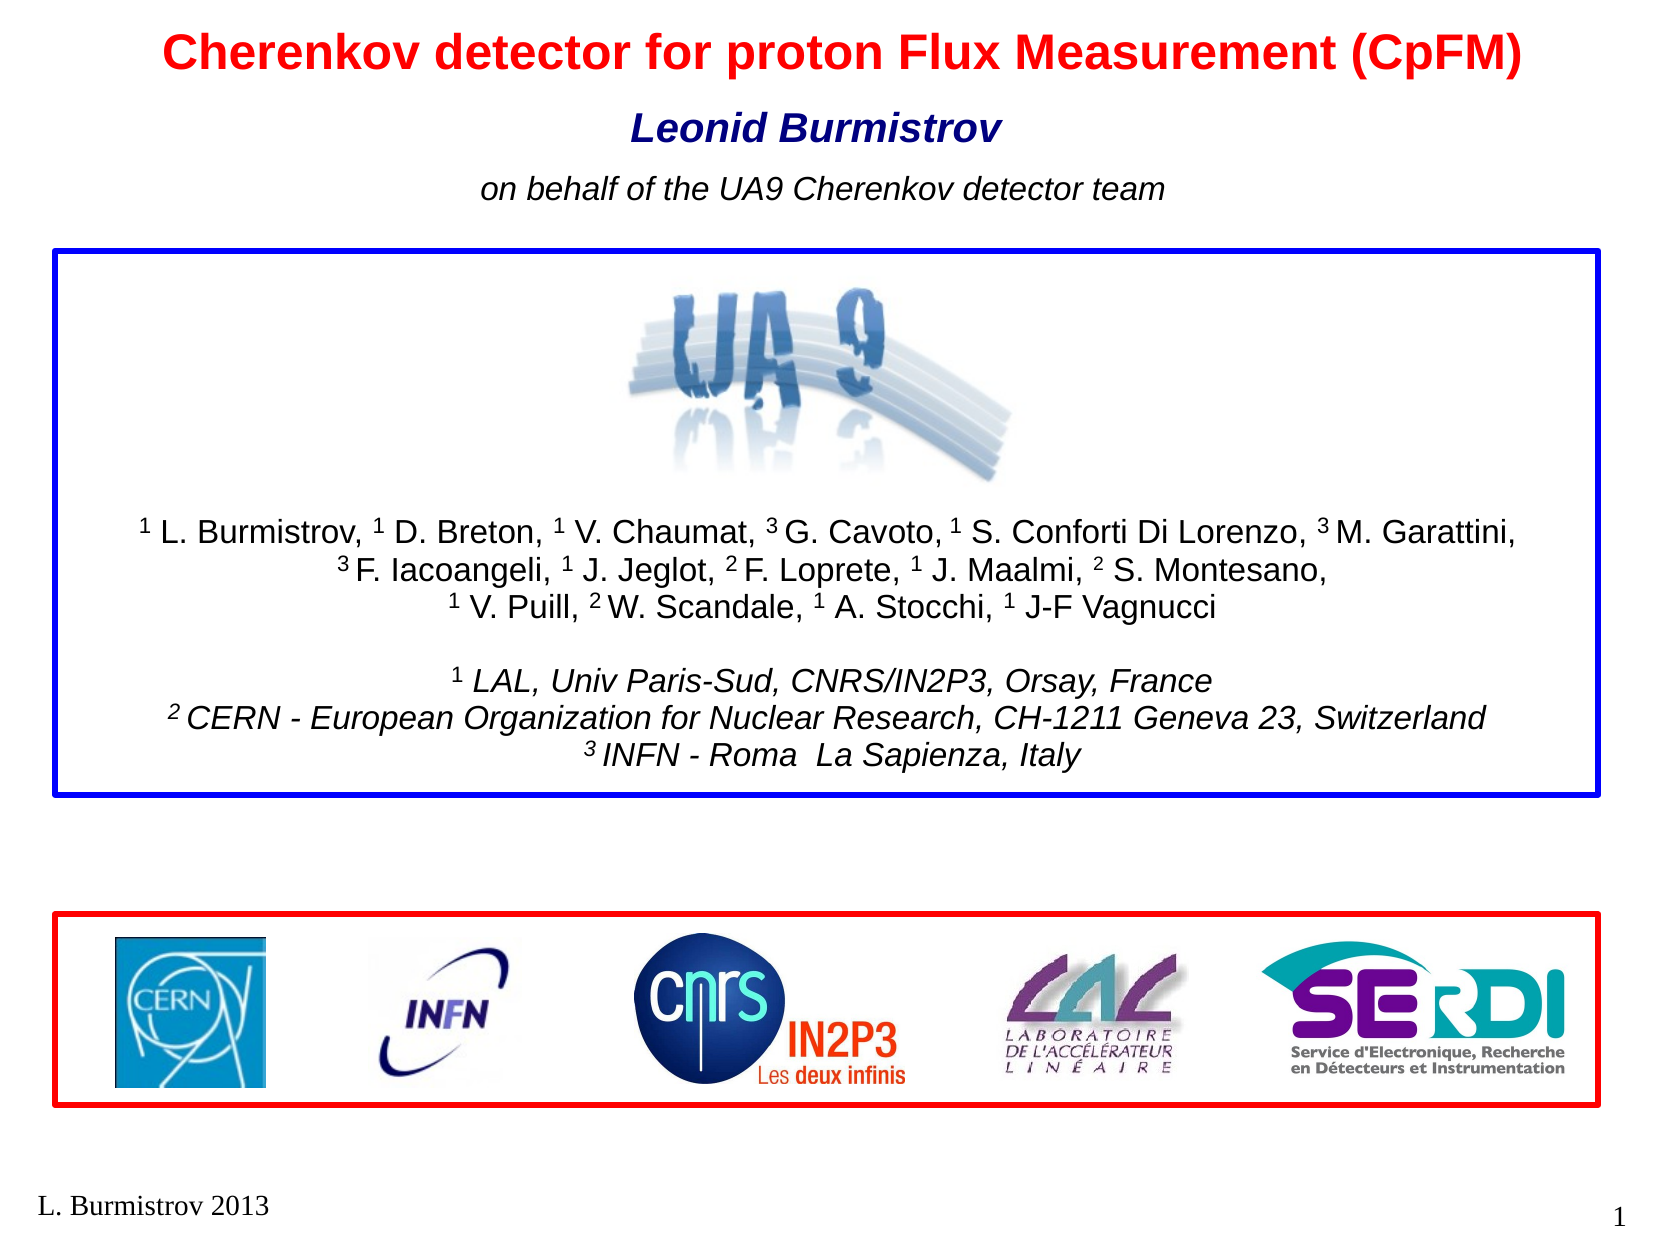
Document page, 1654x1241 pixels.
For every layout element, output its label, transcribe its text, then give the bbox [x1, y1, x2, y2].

picture [990, 937, 1189, 1088]
text_box on behalf of the UA9 Cherenkov detector team [465, 162, 1203, 215]
text_box 1 L. Burmistrov, 1 D. Breton, 1 V. Chaumat, 3 G. Cavoto, 1 S. Conforti Di Lorenzo, 3 M. Garattini, 3 F. Iacoangeli, 1 J. Jeglot, 2 F. Loprete, 1 J. Maalmi, 2 S. Montesano, 1 V. Puill, 2 W. Scandale, 1 A. Stocchi, 1 J-F Vagnucci 1 LAL, Univ Paris-Sud, CNRS/IN2P3, Orsay, France 2 CERN - European Organization for Nuclear Research, CH-1211 Geneva 23, Switzerland 3 INFN - Roma La Sapienza, Italy [88, 506, 1577, 781]
picture [368, 937, 522, 1088]
text_box Cherenkov detector for proton Flux Measurement (CpFM) [92, 16, 1593, 88]
picture [634, 933, 905, 1084]
picture [609, 256, 1032, 506]
text_box Leonid Burmistrov [285, 97, 1346, 159]
picture [1256, 931, 1585, 1082]
picture [115, 937, 266, 1088]
